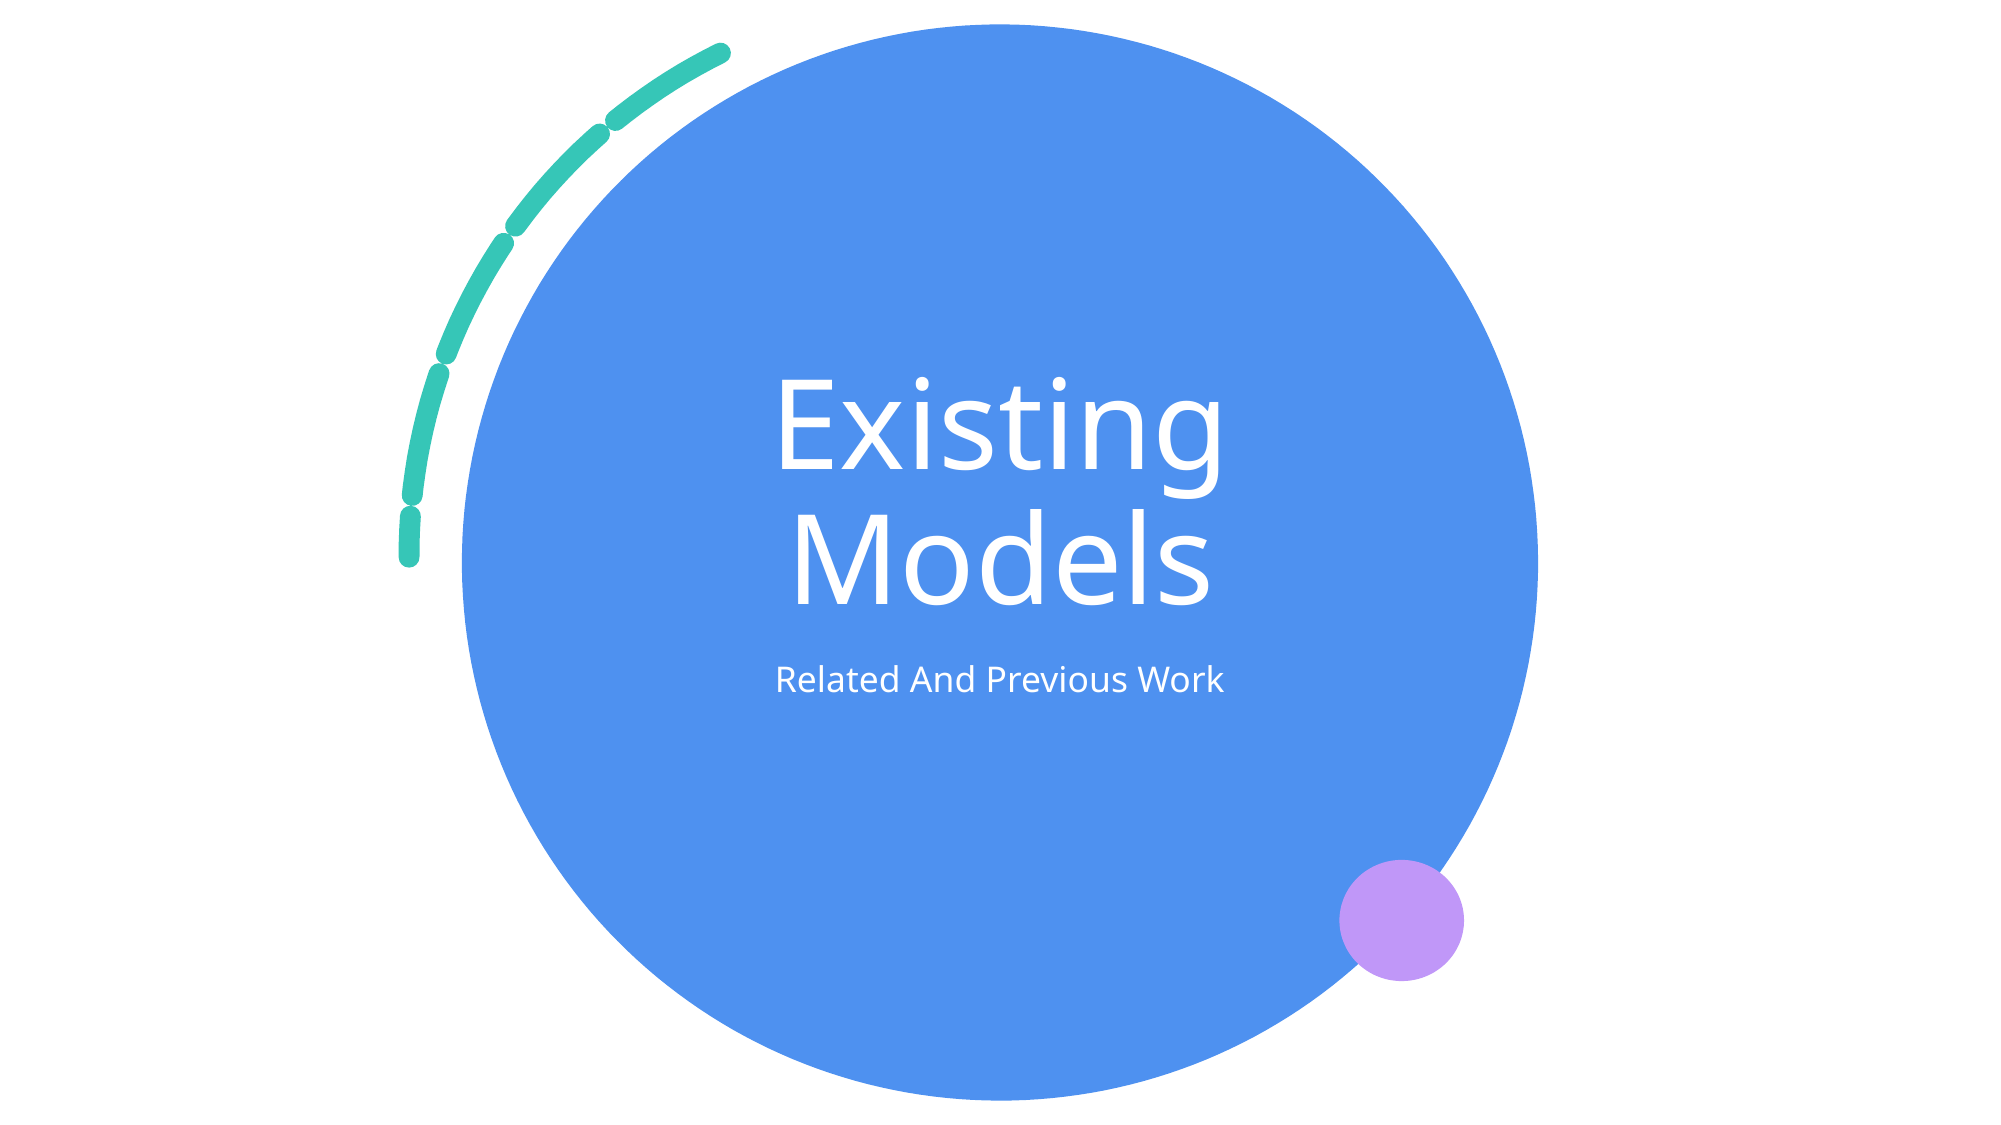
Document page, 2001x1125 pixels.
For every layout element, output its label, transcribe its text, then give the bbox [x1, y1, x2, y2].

title Existing Models [544, 226, 1457, 639]
text_box Related And Previous Work [753, 638, 1247, 706]
